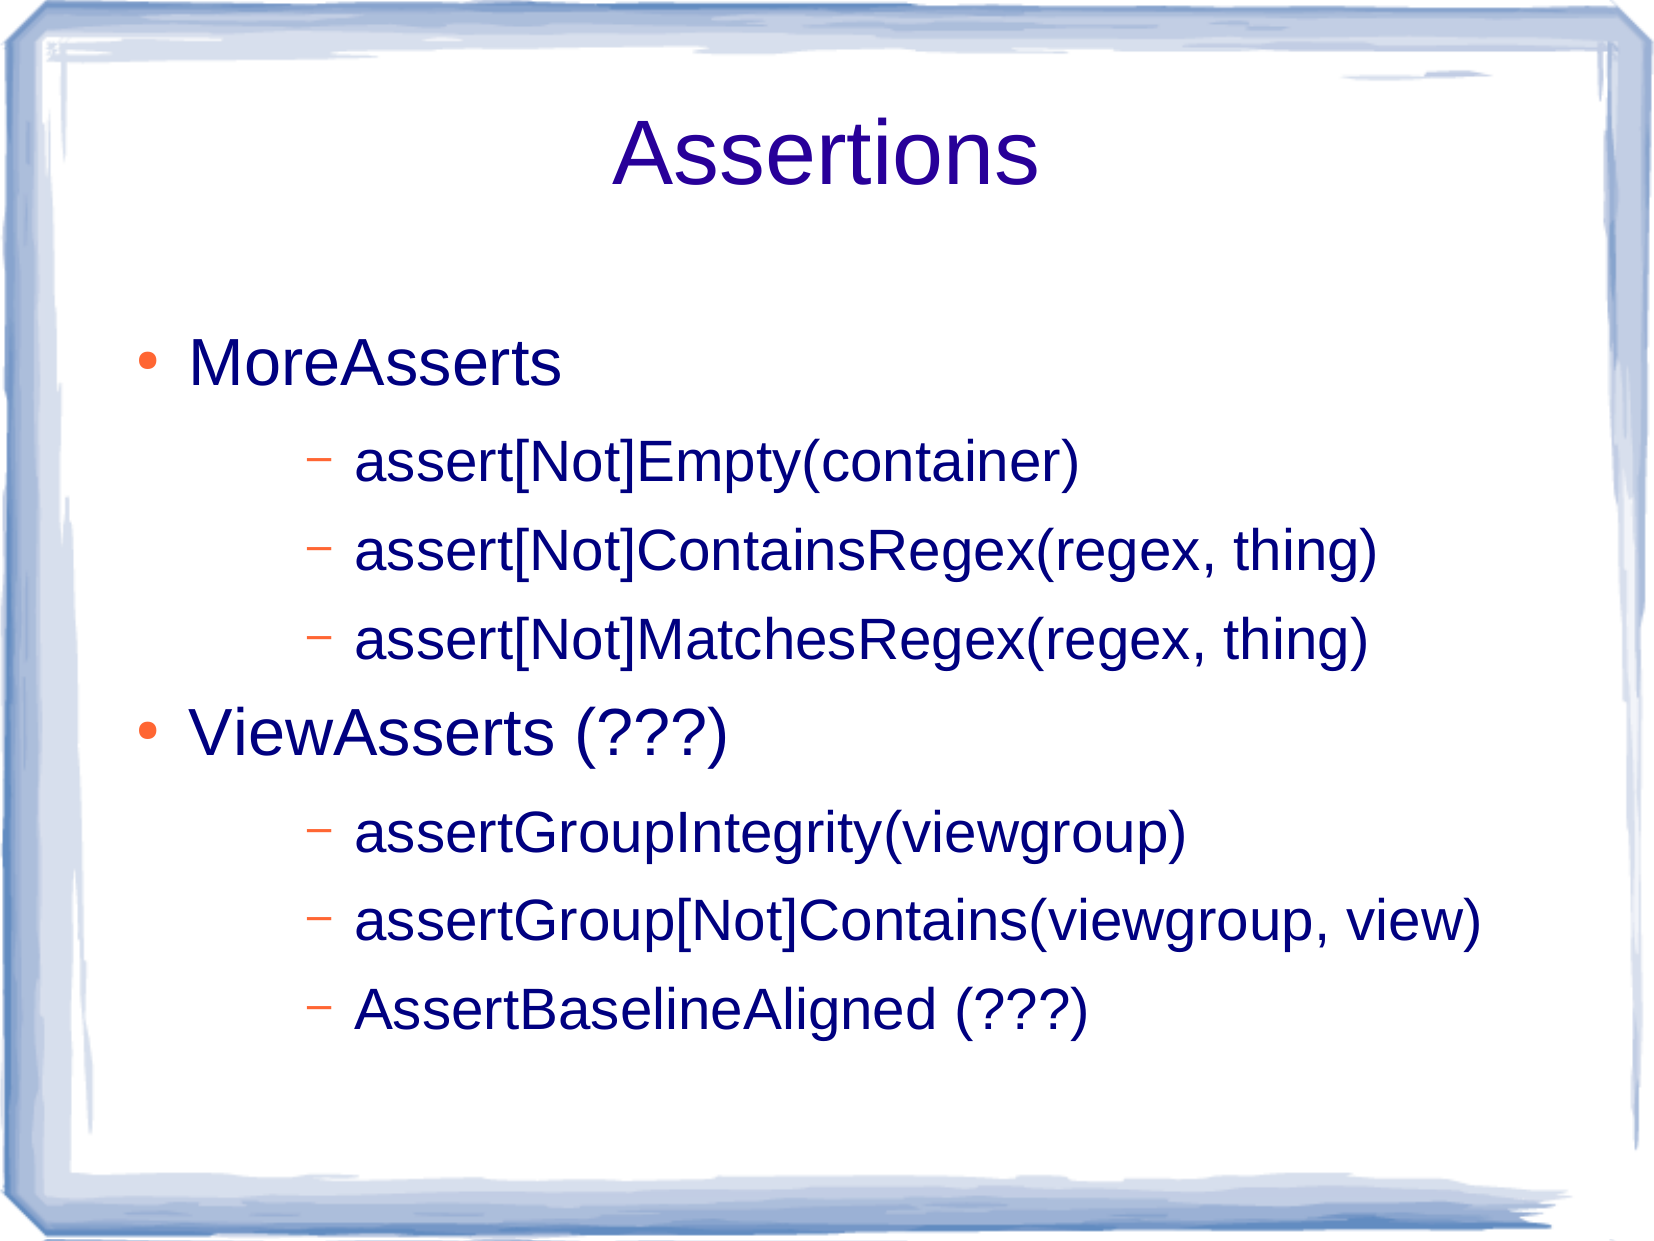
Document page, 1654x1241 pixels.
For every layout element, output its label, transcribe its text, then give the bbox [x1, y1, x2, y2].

list MoreAsserts assert[Not]Empty(container) assert[Not]ContainsRegex(regex, thing) assert[Not]MatchesRegex(regex, thing) ViewAsserts (???) assertGroupIntegrity(viewgroup) assertGroup[Not]Contains(viewgroup, view) AssertBaselineAligned (???) [118, 324, 1571, 1129]
title Assertions [82, 49, 1571, 257]
picture [0, 0, 1654, 1241]
